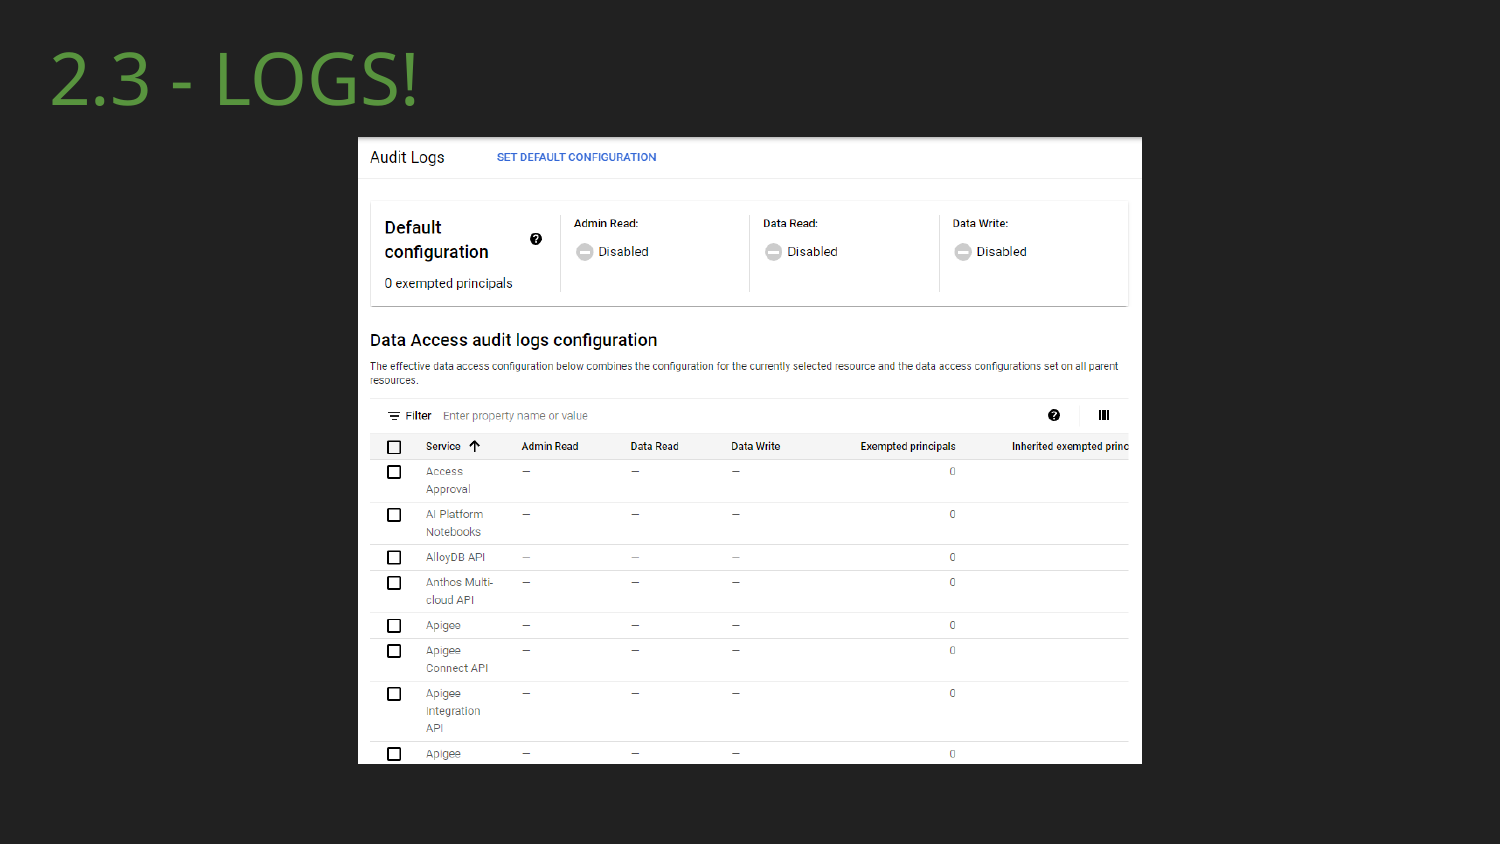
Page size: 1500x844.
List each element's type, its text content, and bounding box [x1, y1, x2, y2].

picture [358, 137, 1142, 765]
title 2.3 - LOGS! [34, 17, 1432, 168]
